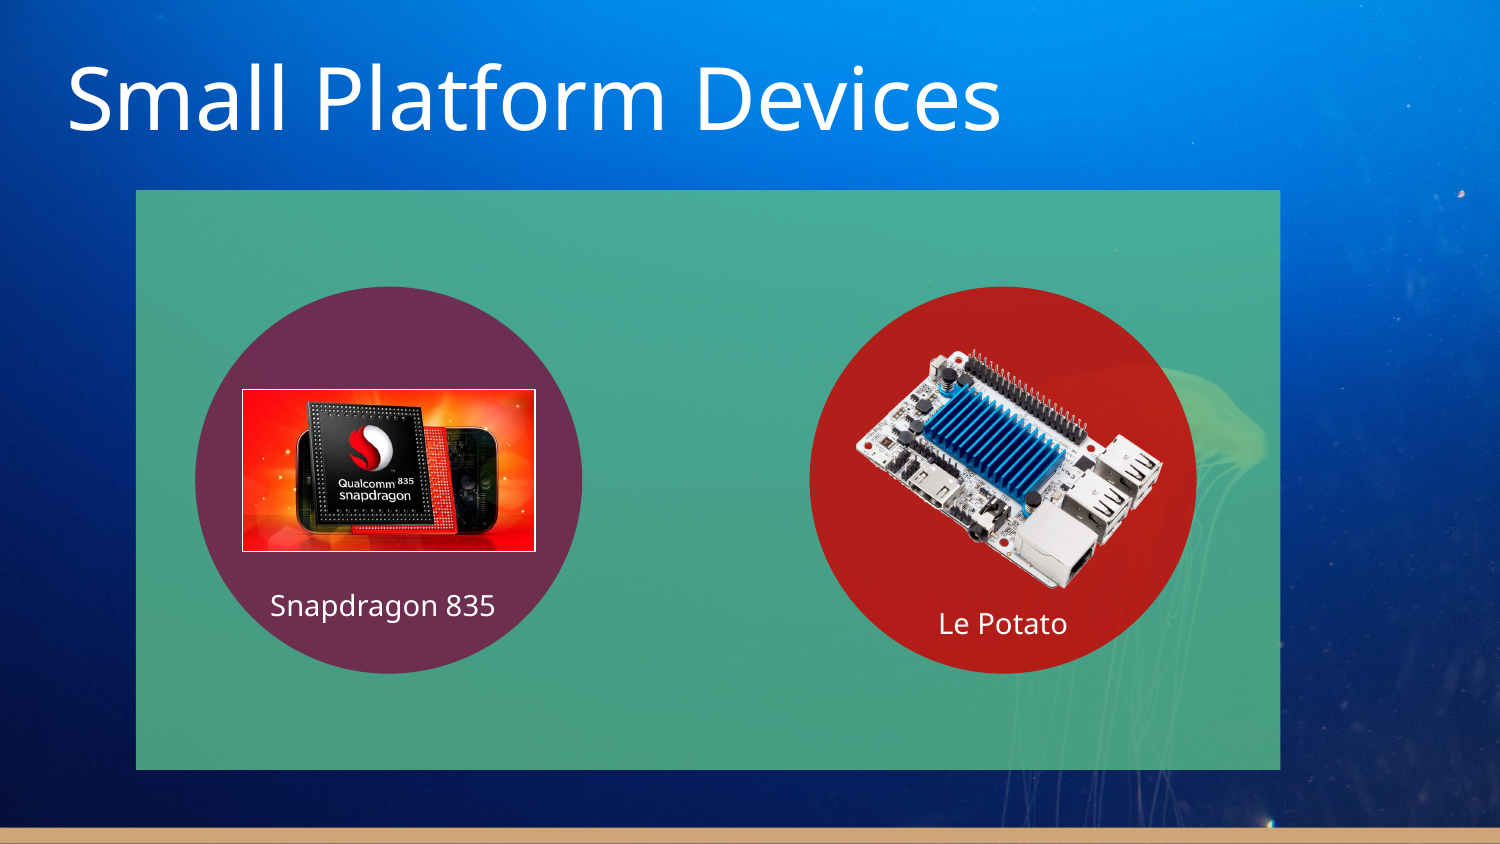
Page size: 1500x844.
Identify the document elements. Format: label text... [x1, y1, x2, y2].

text_box Snapdragon 835 [245, 560, 521, 650]
text_box Le Potato [906, 595, 1100, 668]
text_box [135, 190, 1281, 770]
picture [0, 0, 1500, 827]
title Small Platform Devices [51, 38, 1449, 154]
